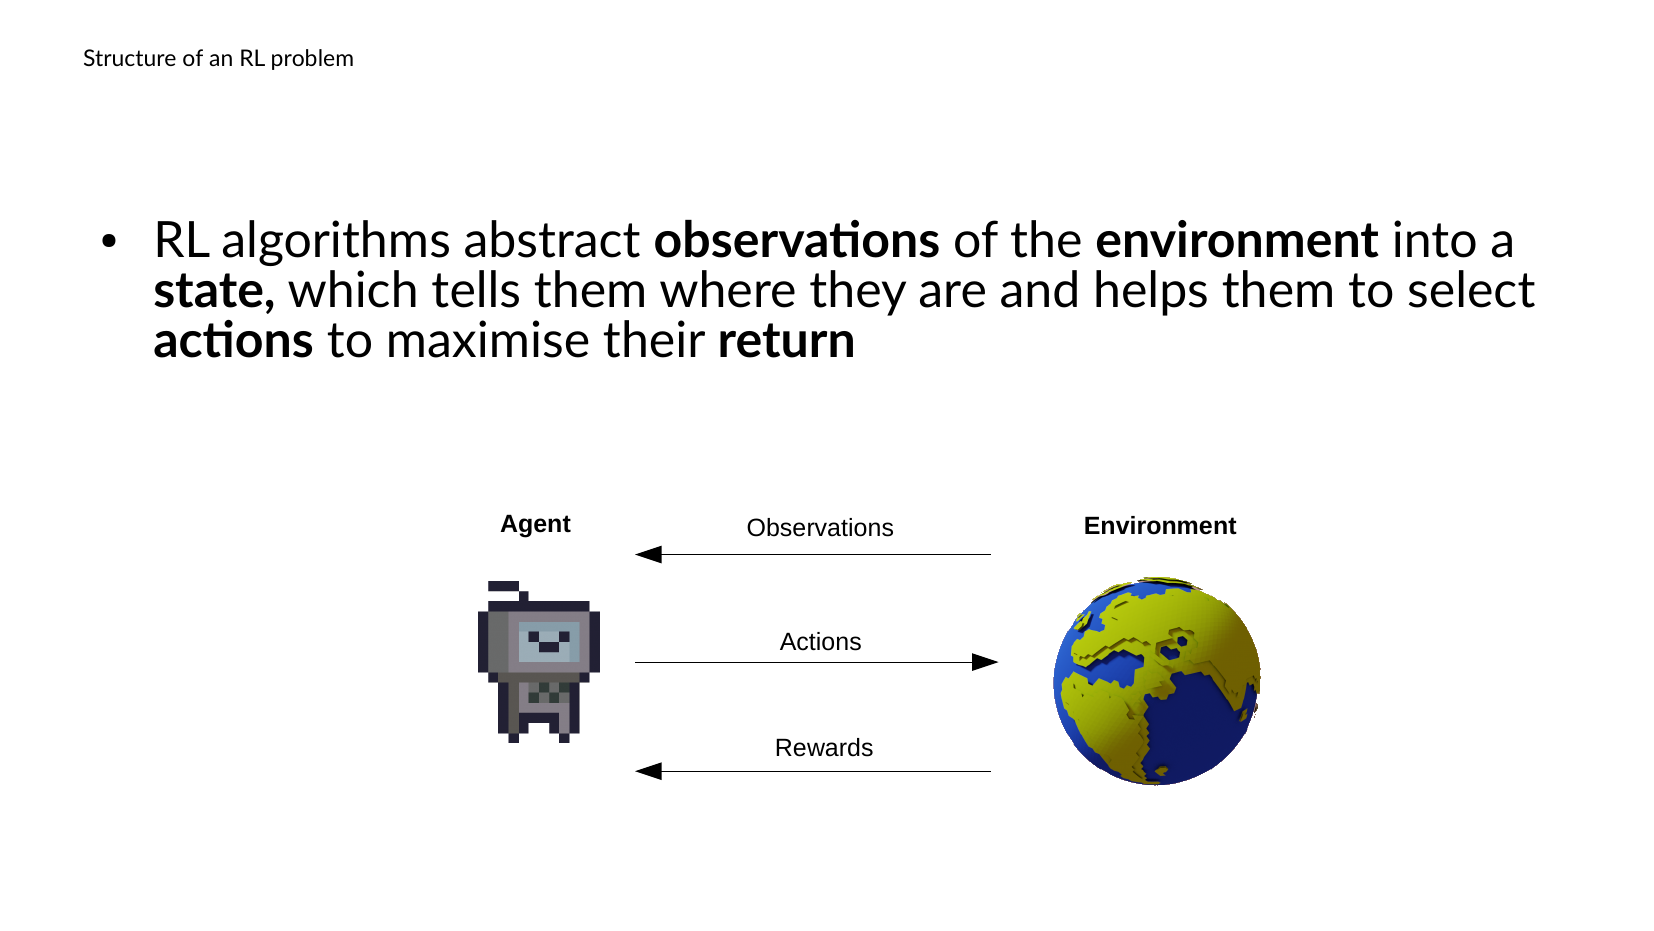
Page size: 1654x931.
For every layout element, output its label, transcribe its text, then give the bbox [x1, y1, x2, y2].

text_box Observations [731, 506, 910, 549]
picture [1039, 561, 1282, 804]
text_box Agent [485, 501, 586, 545]
text_box Rewards [760, 726, 889, 770]
list RL algorithms abstract observations of the environment into a state, which tells them where they are and helps them to select actions to maximise their return [82, 217, 1571, 514]
text_box Environment [1069, 504, 1258, 561]
title Structure of an RL problem [83, 0, 1571, 119]
text_box Actions [765, 620, 877, 662]
picture [437, 540, 640, 743]
